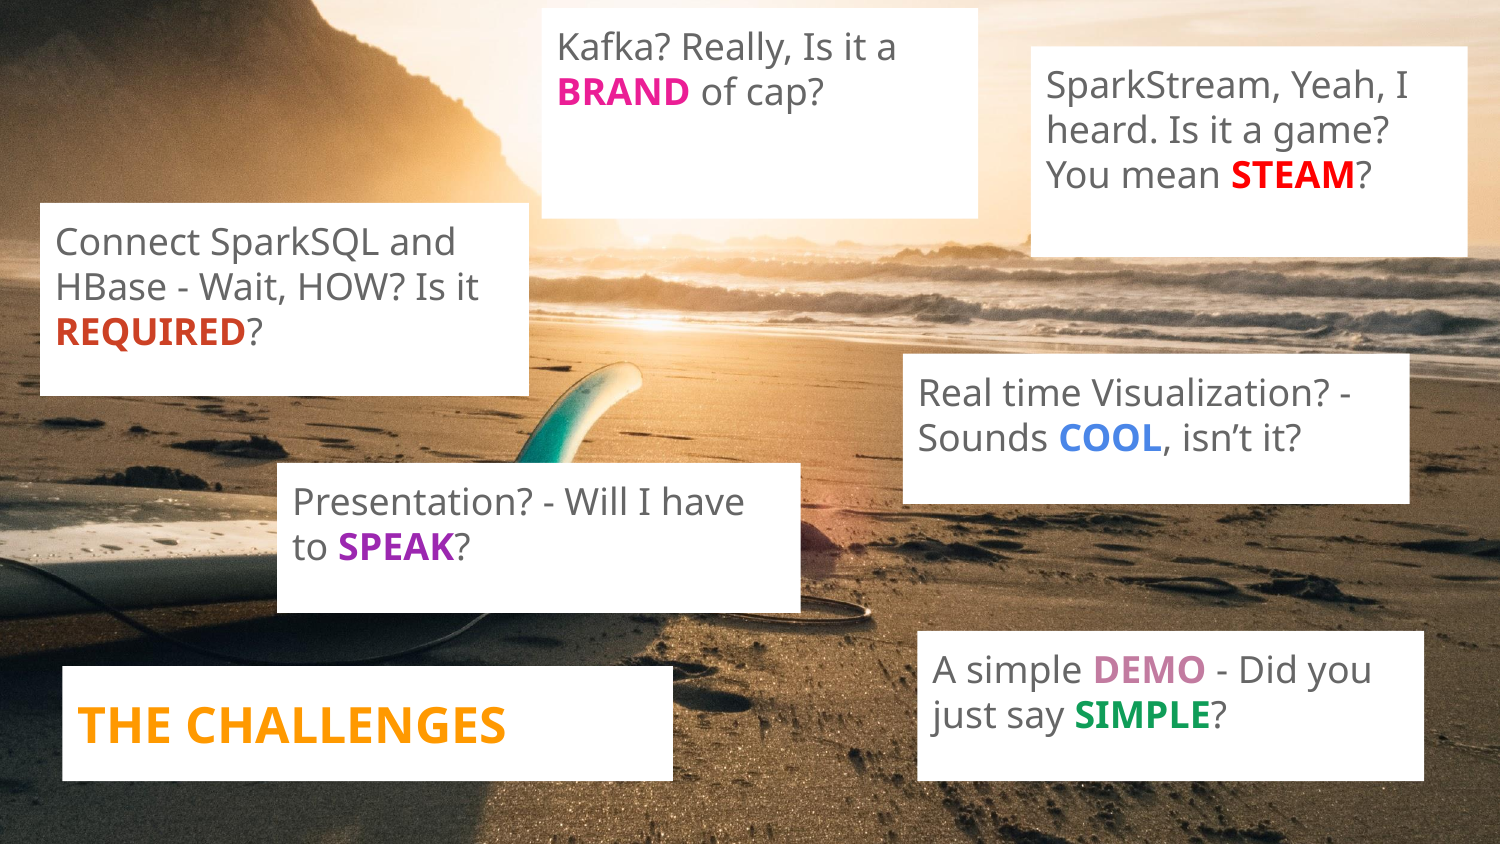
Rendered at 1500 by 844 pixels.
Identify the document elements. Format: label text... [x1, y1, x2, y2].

list SparkStream, Yeah, I heard. Is it a game? You mean STEAM? [1030, 46, 1468, 257]
list Presentation? - Will I have to SPEAK? [277, 462, 801, 613]
list Real time Visualization? - Sounds COOL, isn’t it? [902, 353, 1410, 504]
list THE CHALLENGES [62, 666, 673, 782]
list Connect SparkSQL and HBase - Wait, HOW? Is it REQUIRED? [40, 202, 529, 396]
list Kafka? Really, Is it a BRAND of cap? [541, 8, 979, 219]
picture [0, 0, 1500, 844]
list A simple DEMO - Did you just say SIMPLE? [917, 630, 1425, 782]
